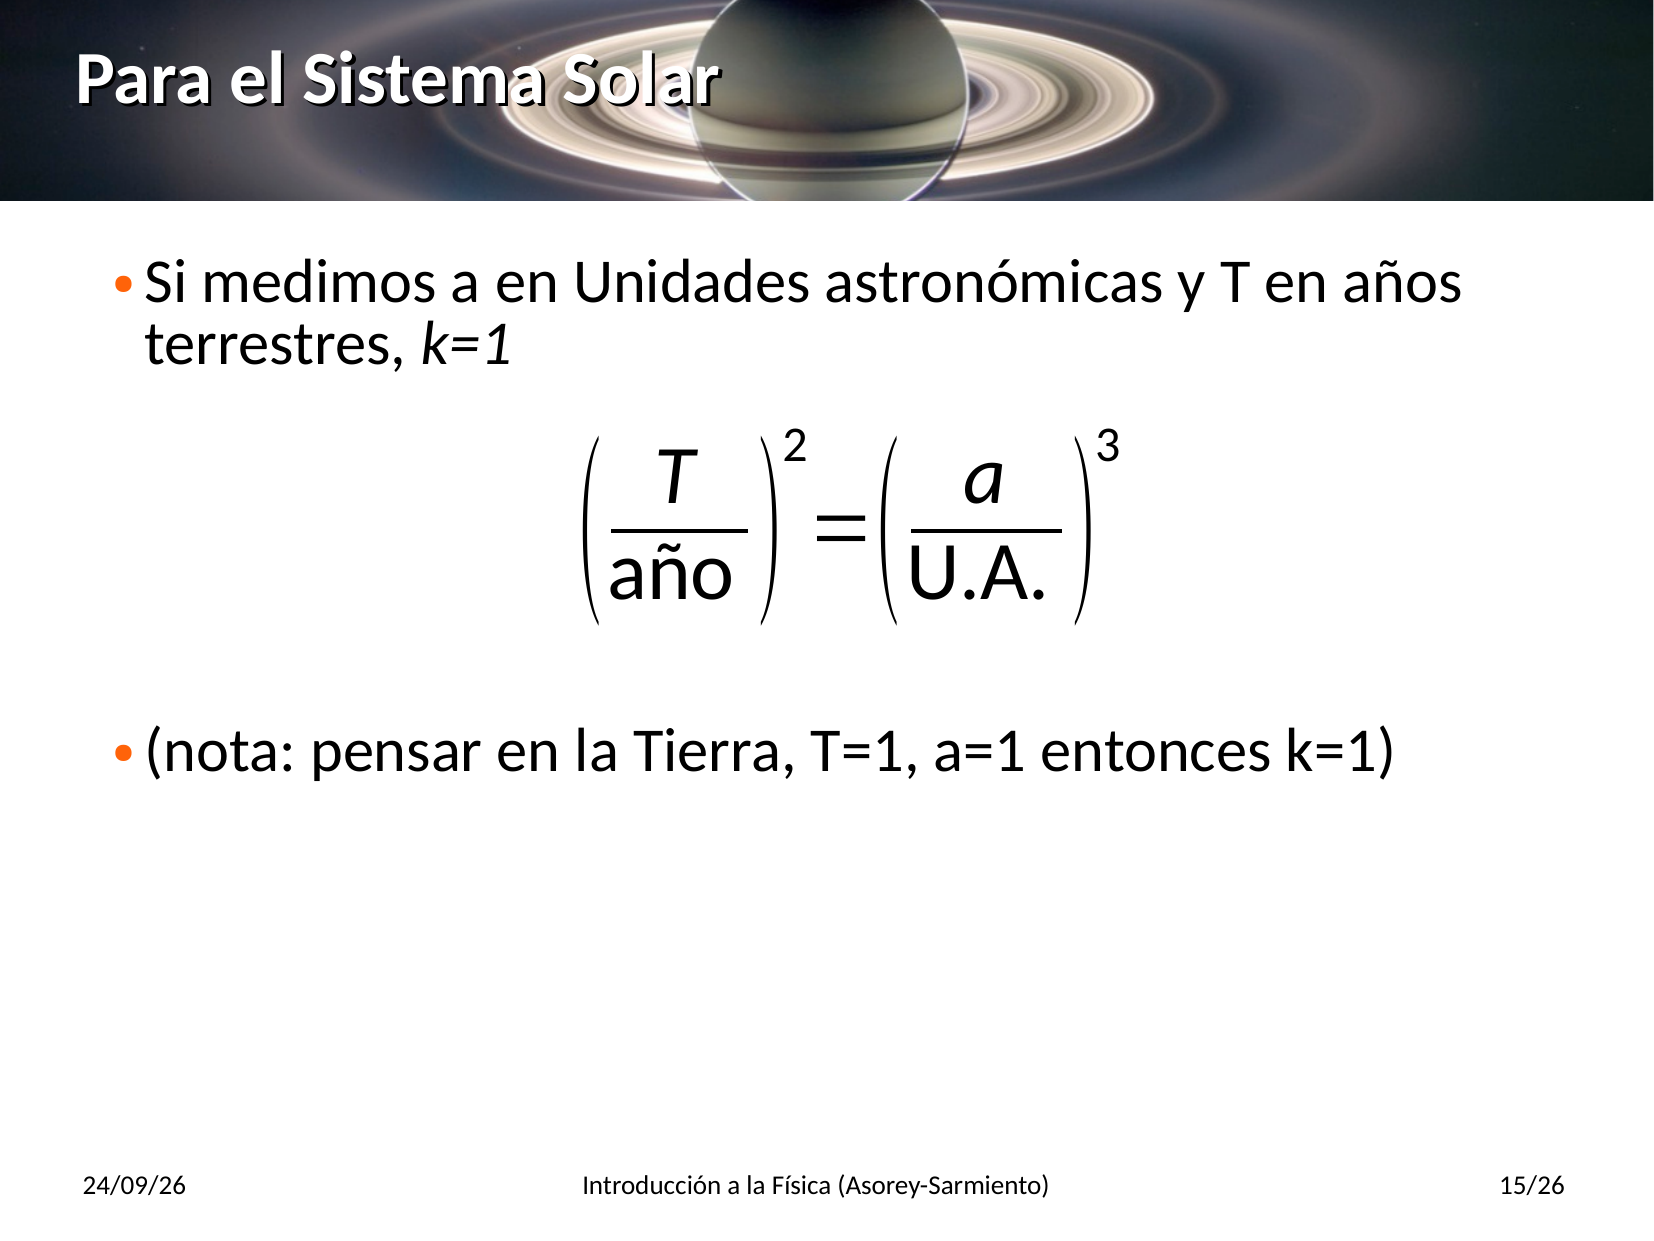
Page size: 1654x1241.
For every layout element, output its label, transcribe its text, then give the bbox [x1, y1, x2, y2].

chart [570, 424, 1126, 631]
picture [0, 0, 1654, 201]
list Si medimos a en Unidades astronómicas y T en años terrestres, k=1 (nota: pensar en la Tierra, T=1, a=1 entonces k=1) [82, 255, 1571, 1156]
title Para el Sistema Solar [75, 19, 1564, 151]
